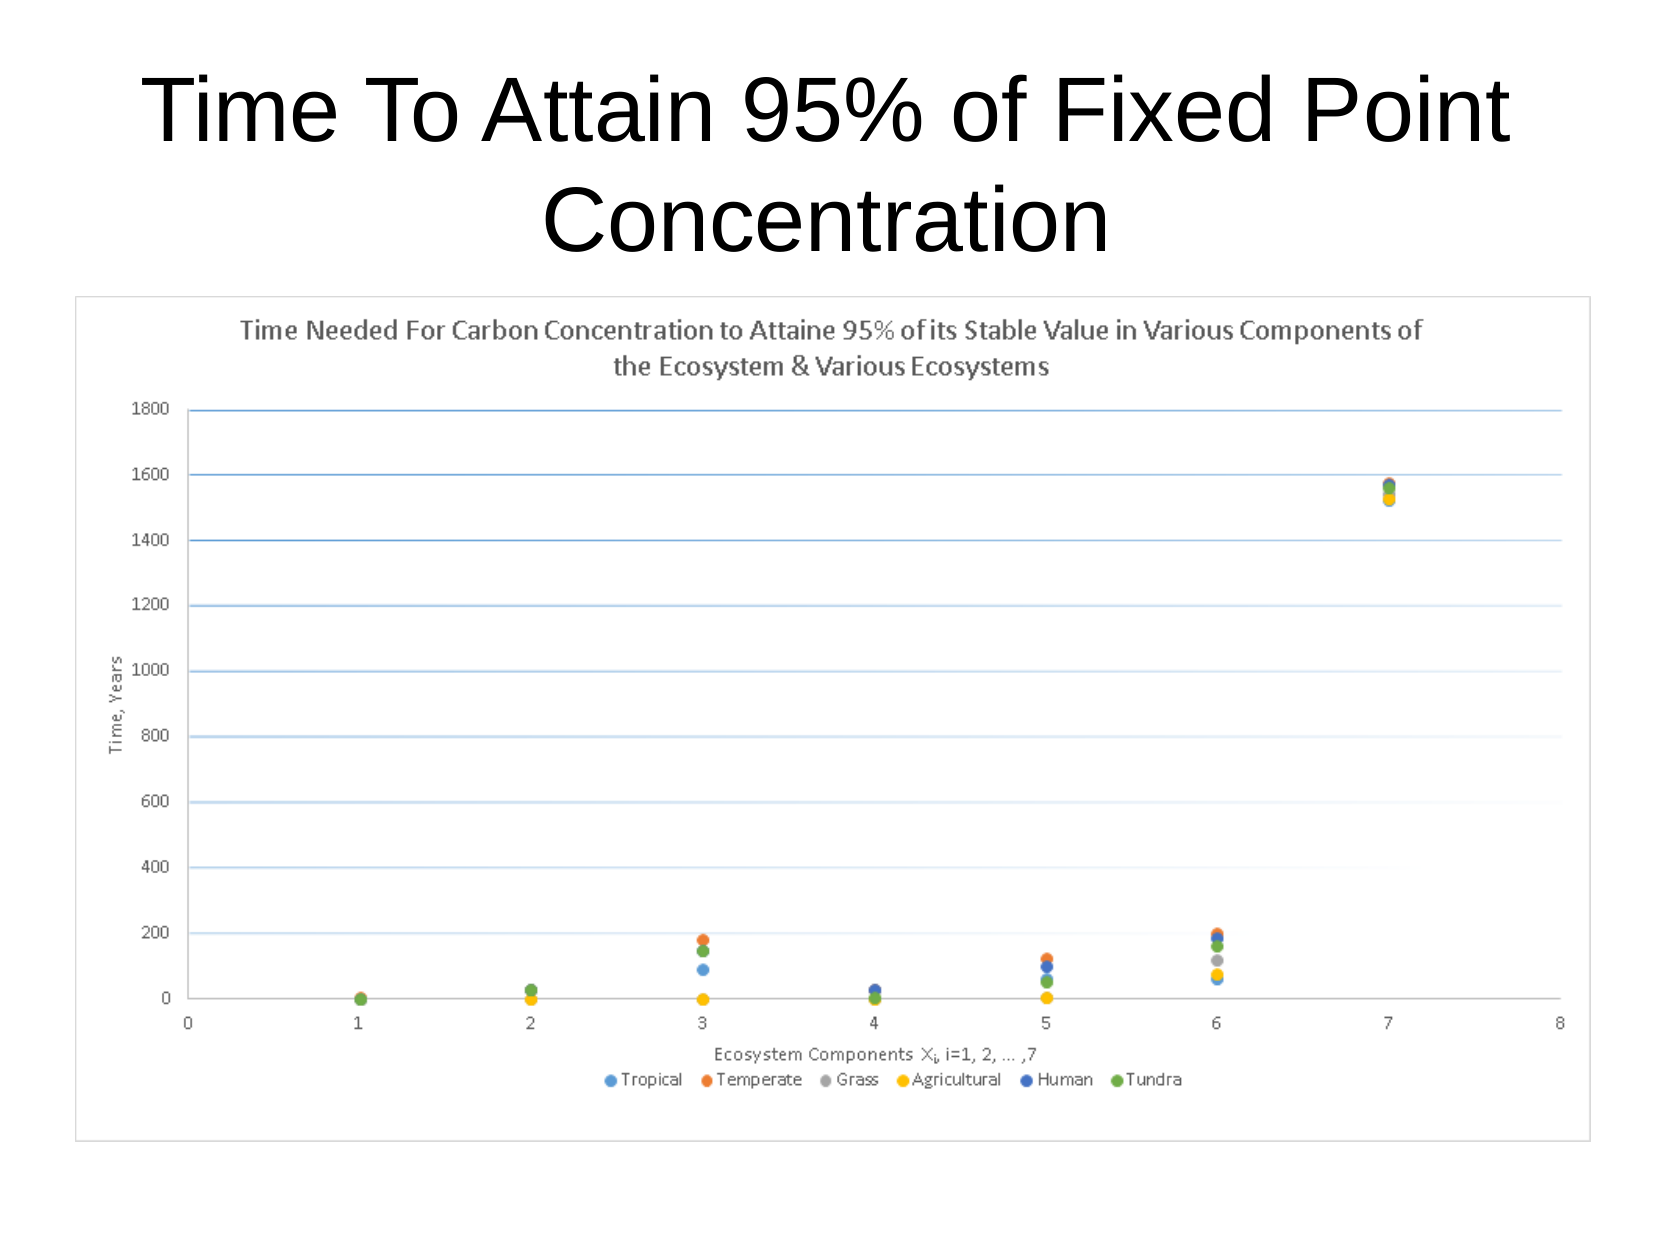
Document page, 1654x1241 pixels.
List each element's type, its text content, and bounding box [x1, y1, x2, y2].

title Time To Attain 95% of Fixed Point Concentration [82, 49, 1571, 257]
picture [75, 296, 1591, 1142]
